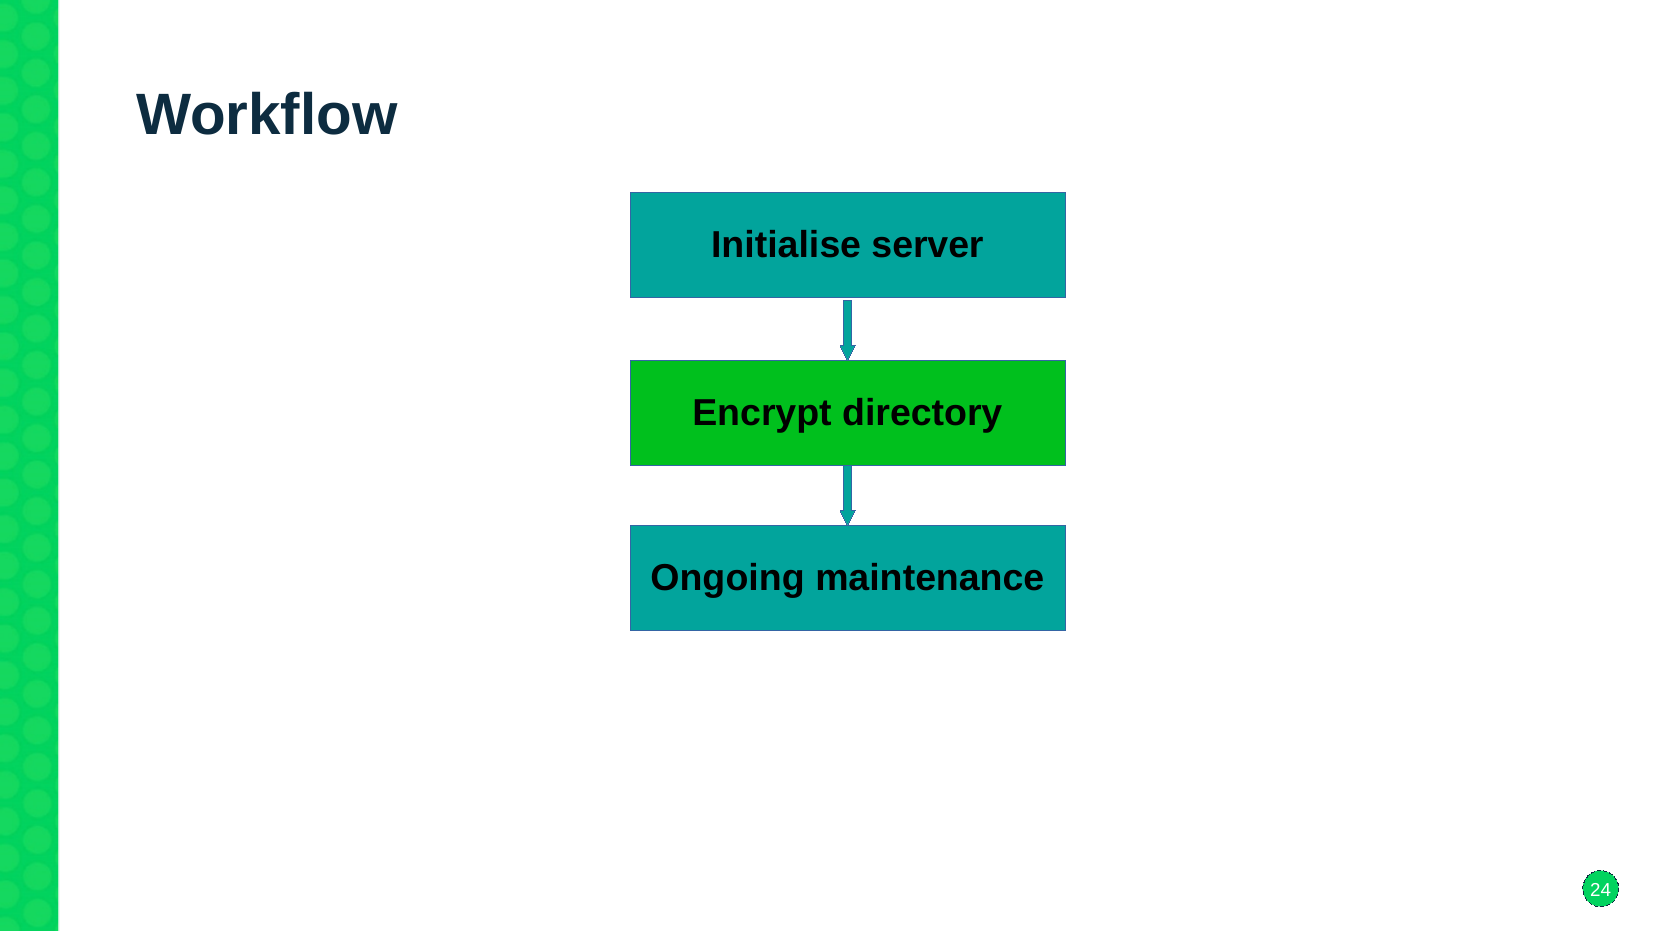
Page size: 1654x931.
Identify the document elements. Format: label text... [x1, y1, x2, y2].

text_box [840, 465, 856, 525]
title Workflow [121, 37, 1531, 193]
text_box Initialise server [630, 192, 1066, 298]
text_box Ongoing maintenance [630, 525, 1066, 631]
text_box Encrypt directory [630, 360, 1066, 466]
picture [0, 0, 76, 931]
text_box [840, 300, 856, 361]
